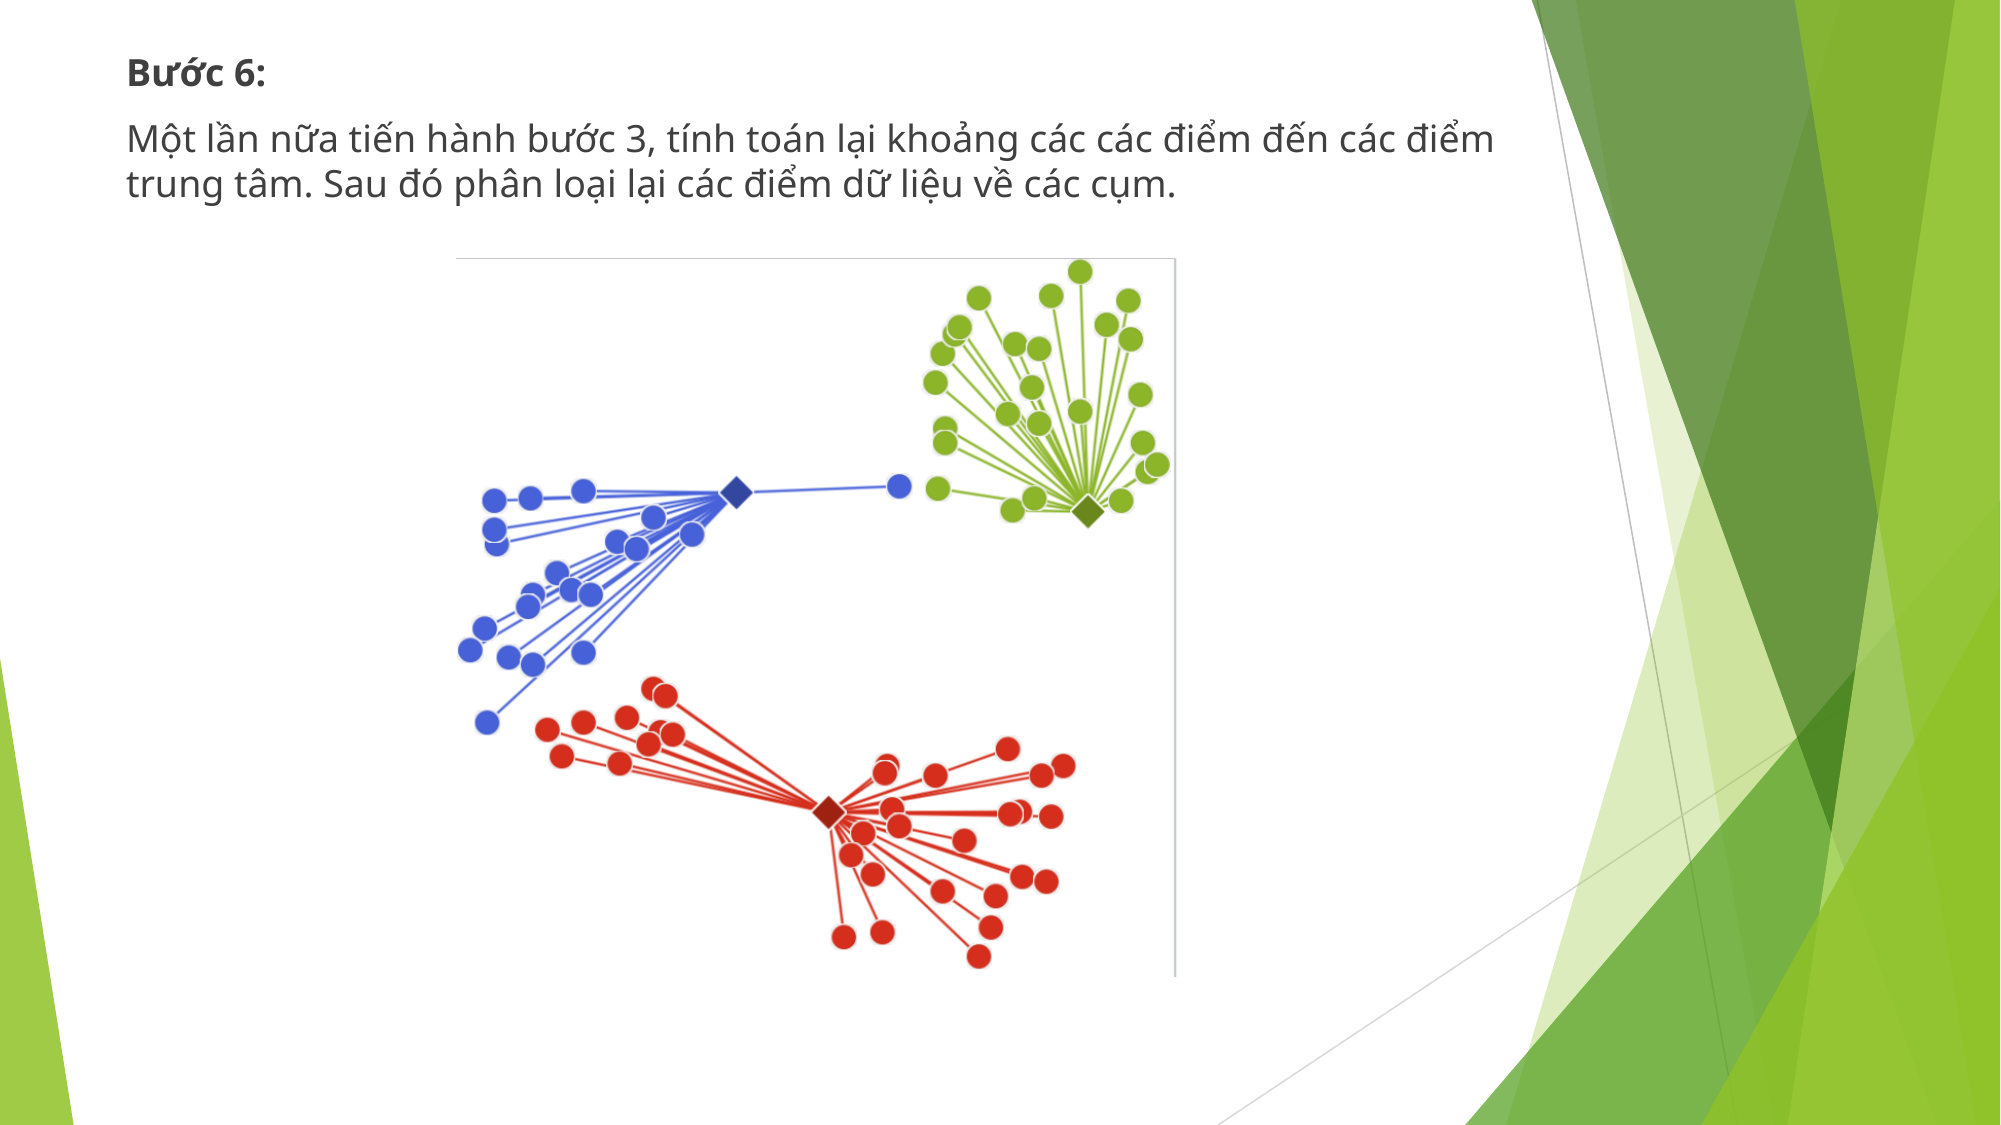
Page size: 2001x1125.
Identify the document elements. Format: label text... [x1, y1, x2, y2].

list Bước 6: Một lần nữa tiến hành bước 3, tính toán lại khoảng các các điểm đến các điểm trung tâm. Sau đó phân loại lại các điểm dữ liệu về các cụm. [111, 41, 1522, 992]
picture [456, 258, 1177, 977]
